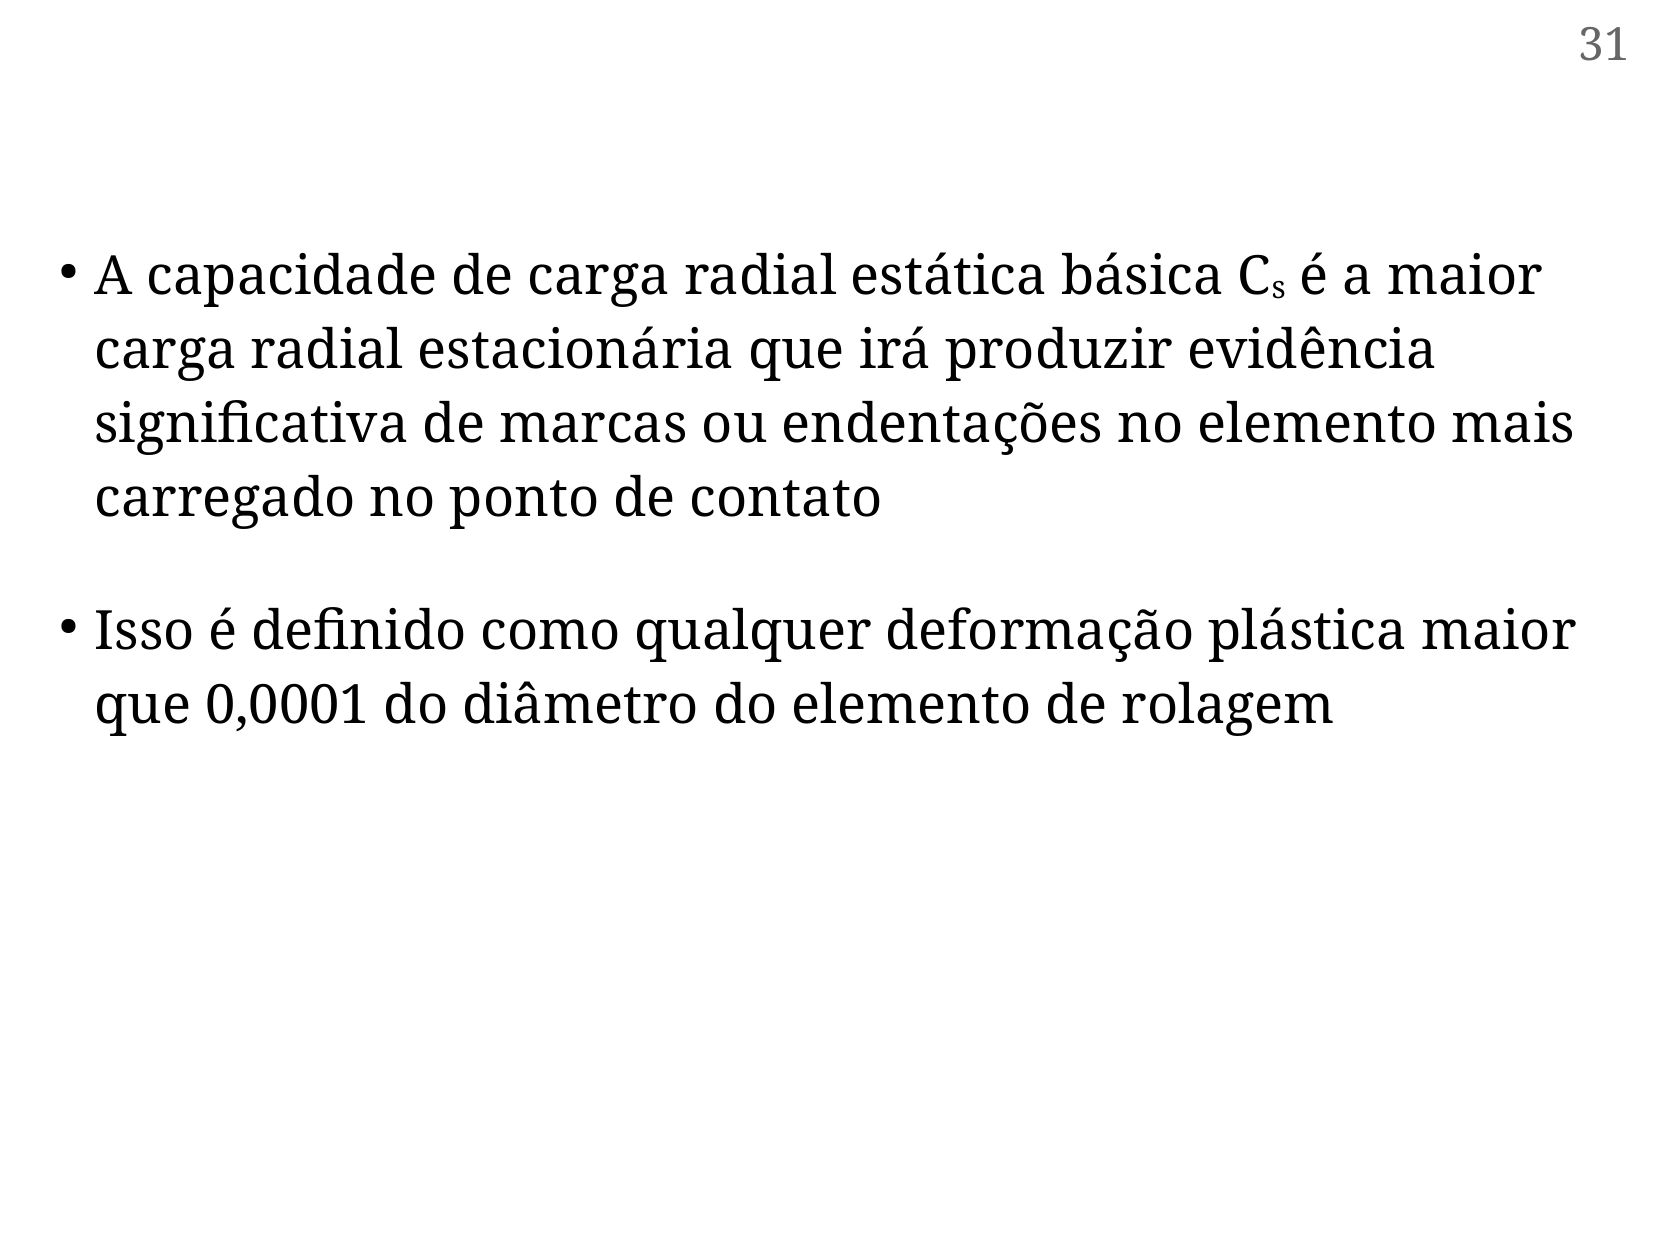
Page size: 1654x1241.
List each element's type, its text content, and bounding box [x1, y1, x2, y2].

list A capacidade de carga radial estática básica Cs é a maior carga radial estacionária que irá produzir evidência significativa de marcas ou endentações no elemento mais carregado no ponto de contato Isso é definido como qualquer deformação plástica maior que 0,0001 do diâmetro do elemento de rolagem [59, 236, 1595, 1211]
